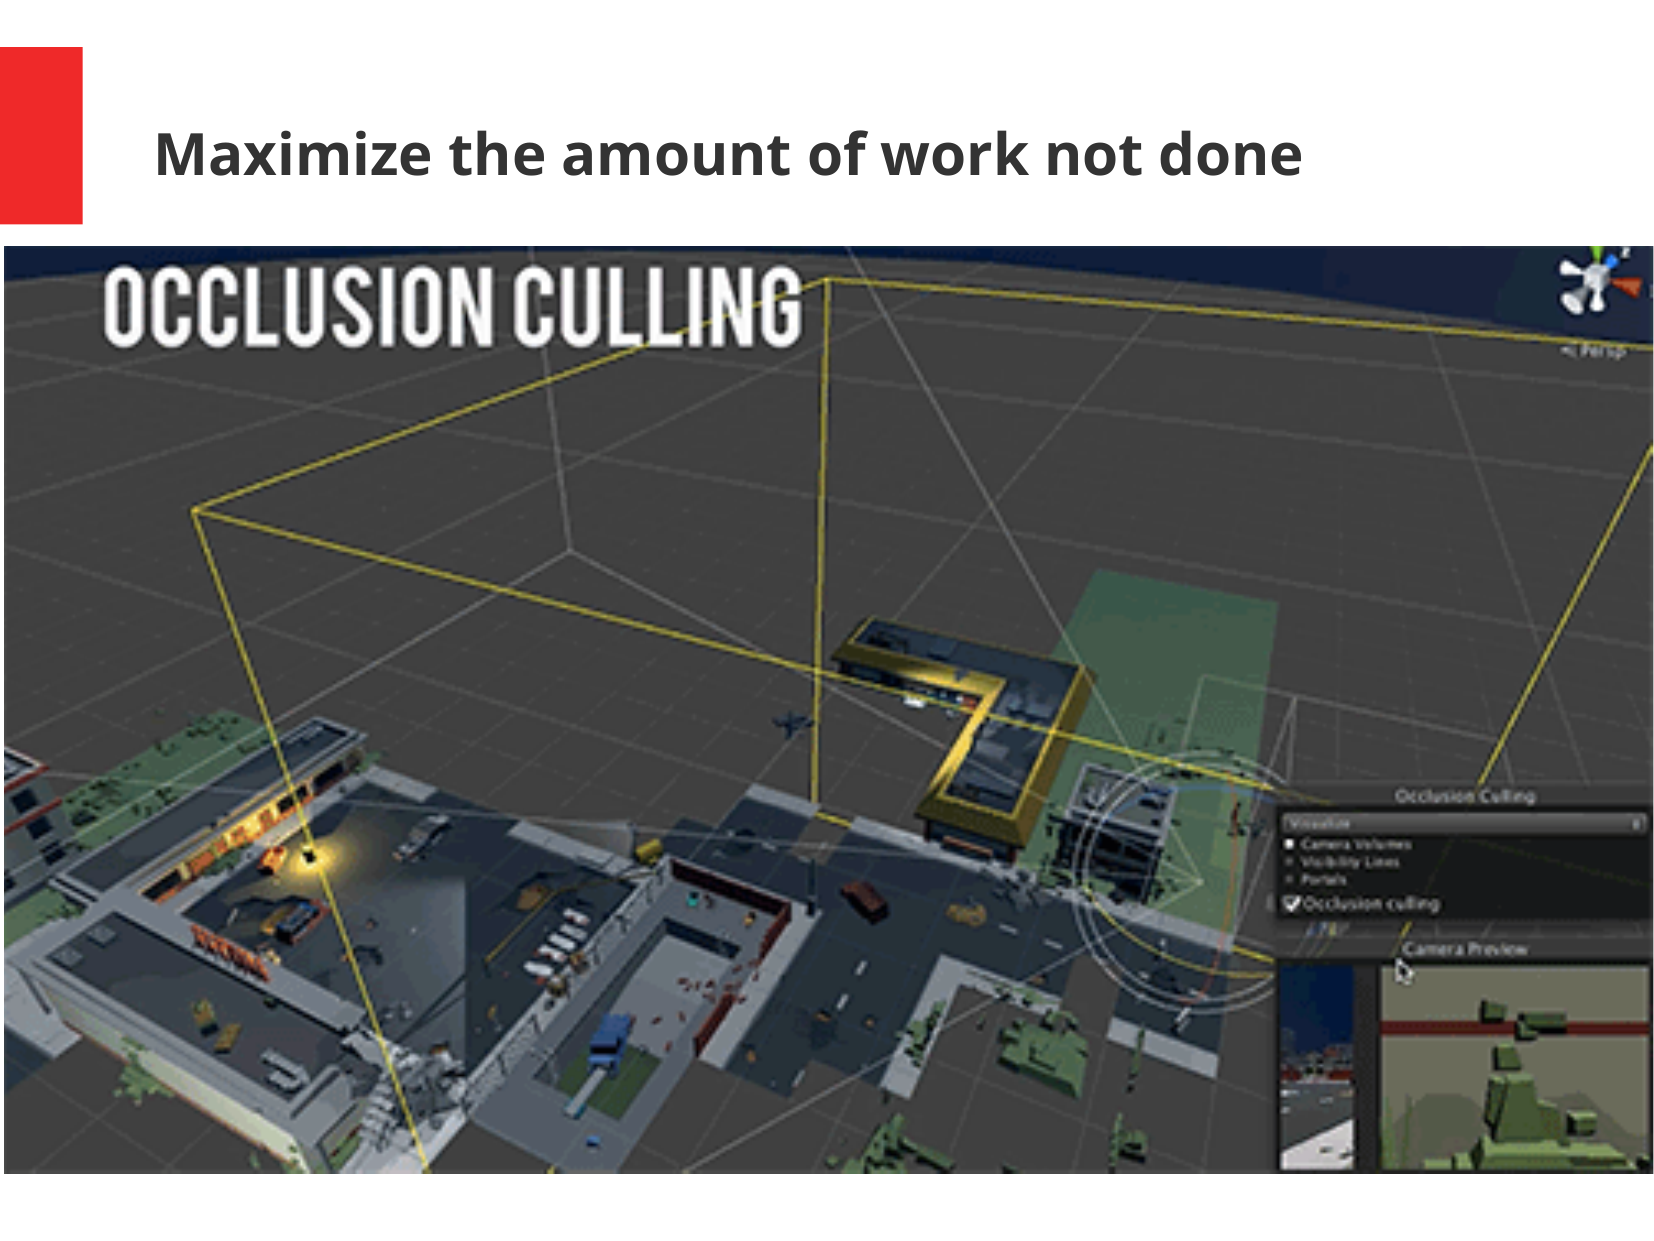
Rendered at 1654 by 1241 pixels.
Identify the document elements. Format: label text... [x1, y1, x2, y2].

picture [4, 246, 1654, 1174]
title Maximize the amount of work not done [118, 49, 1571, 246]
